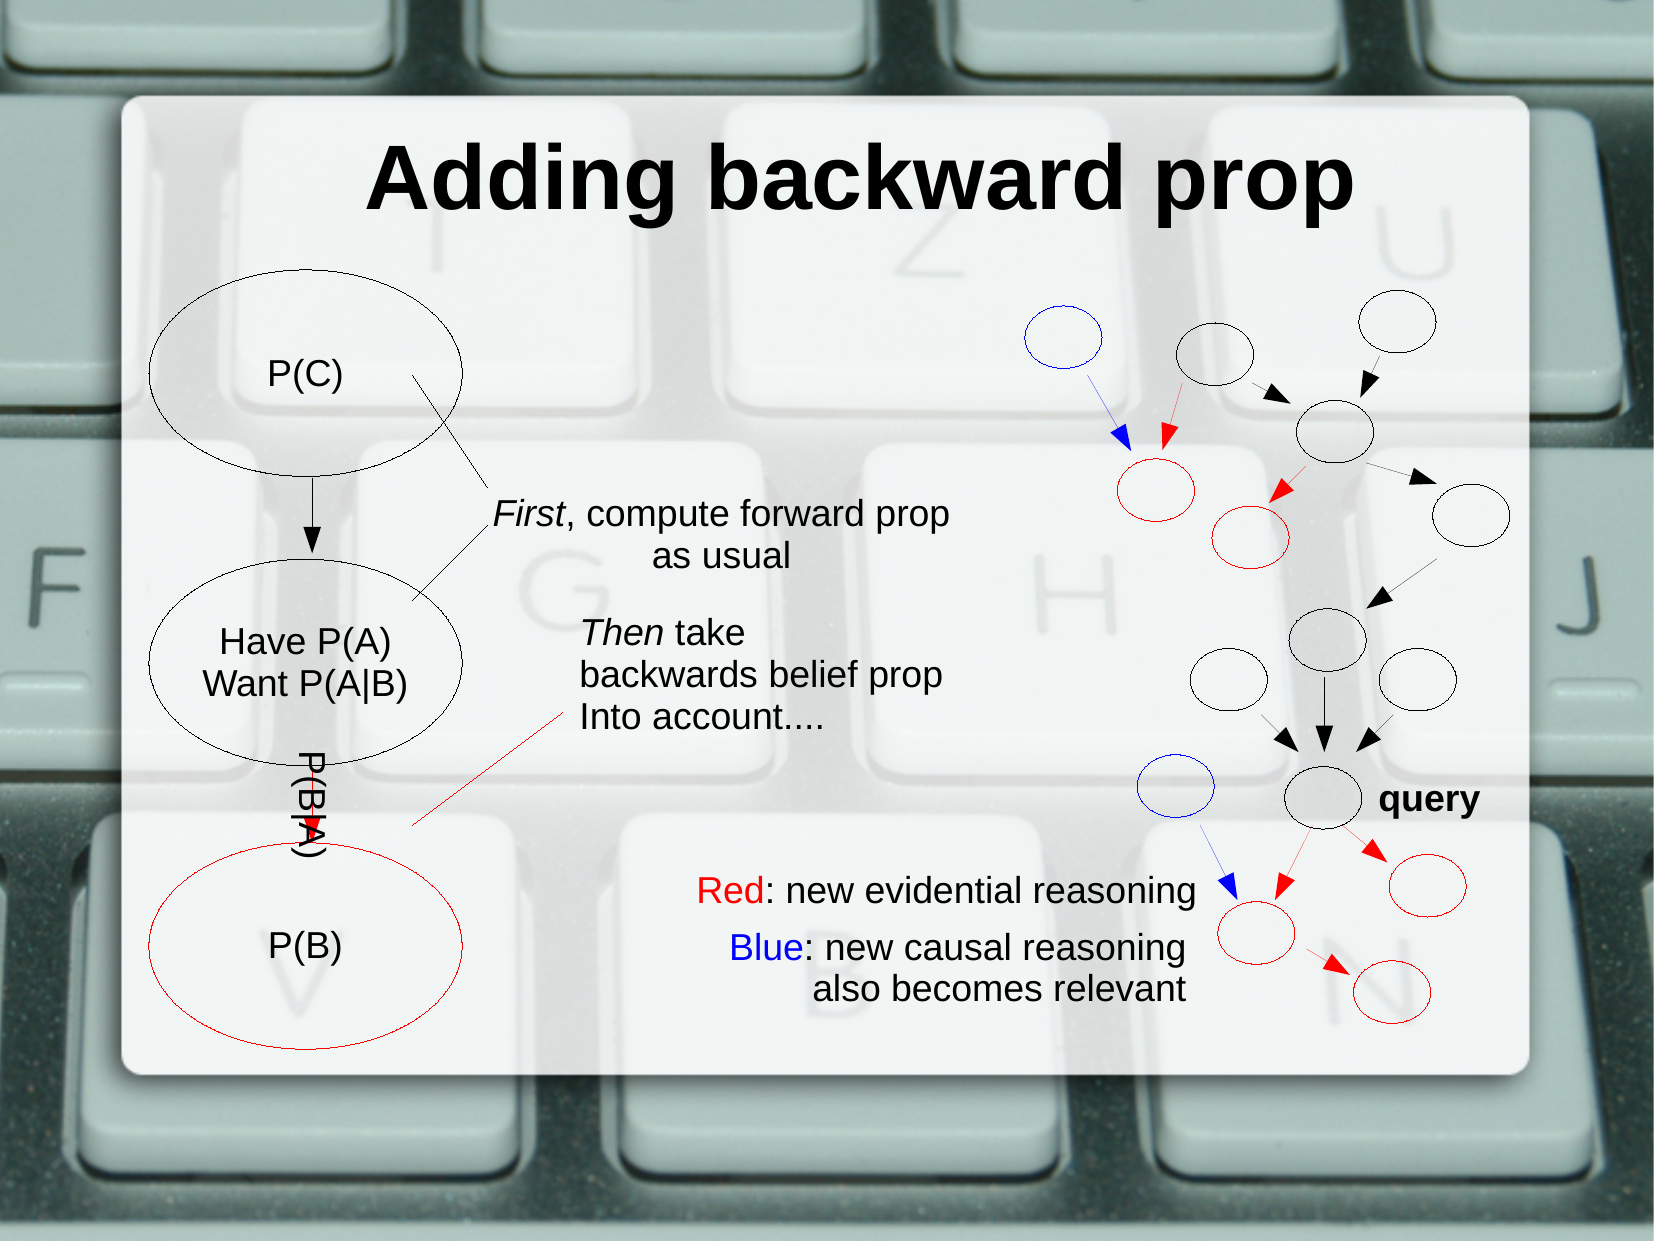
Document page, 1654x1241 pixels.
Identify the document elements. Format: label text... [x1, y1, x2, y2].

text_box Then take backwards belief prop Into account.... [564, 604, 968, 746]
text_box query [1363, 770, 1553, 879]
text_box Have P(A) Want P(A|B) [148, 559, 463, 766]
text_box Red: new evidential reasoning Blue: new causal reasoning also becomes relevant [681, 862, 1212, 1018]
title Adding backward prop [334, 111, 1388, 244]
picture [0, 0, 1654, 1241]
text_box First, compute forward prop as usual [477, 485, 965, 585]
text_box P(B) [148, 842, 463, 1050]
text_box P(C) [148, 269, 463, 477]
